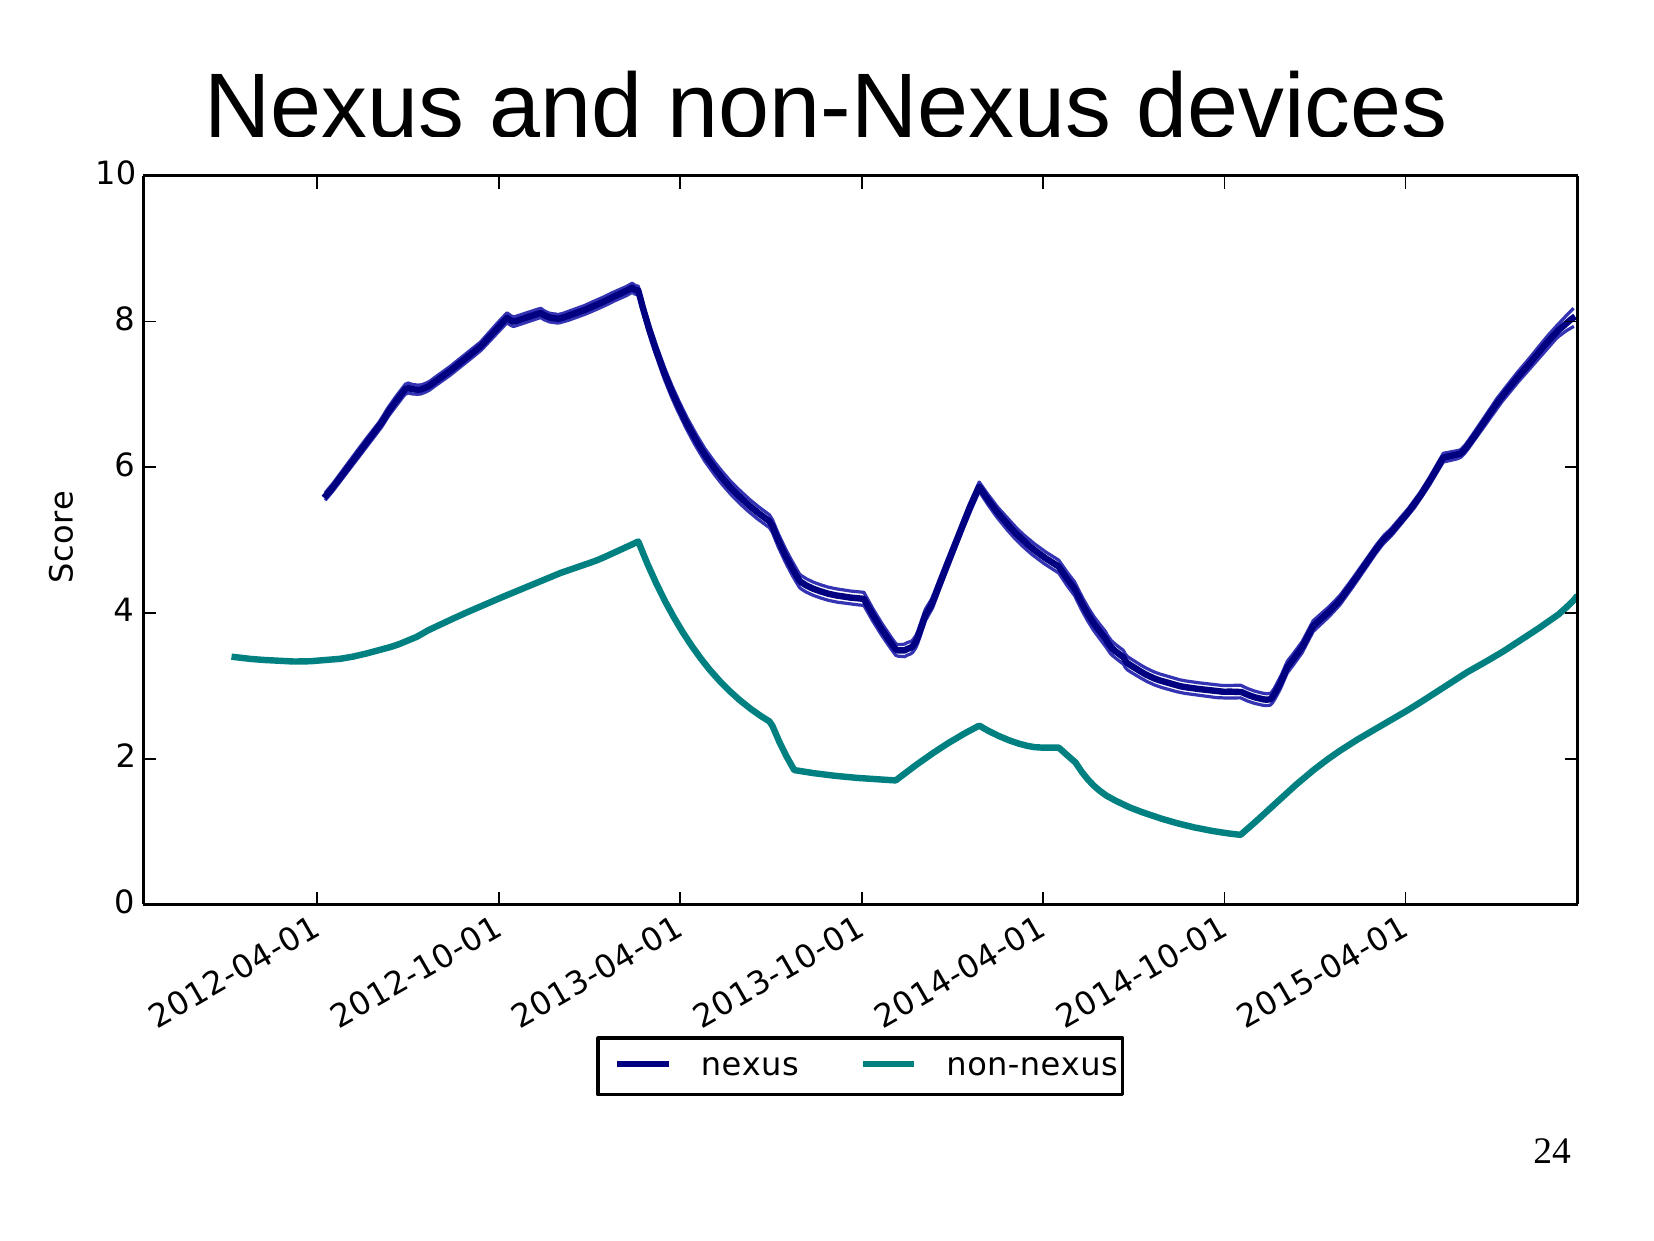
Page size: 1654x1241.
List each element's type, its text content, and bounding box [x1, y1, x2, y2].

title Nexus and non-Nexus devices [82, 2, 1571, 135]
picture [23, 135, 1602, 1120]
